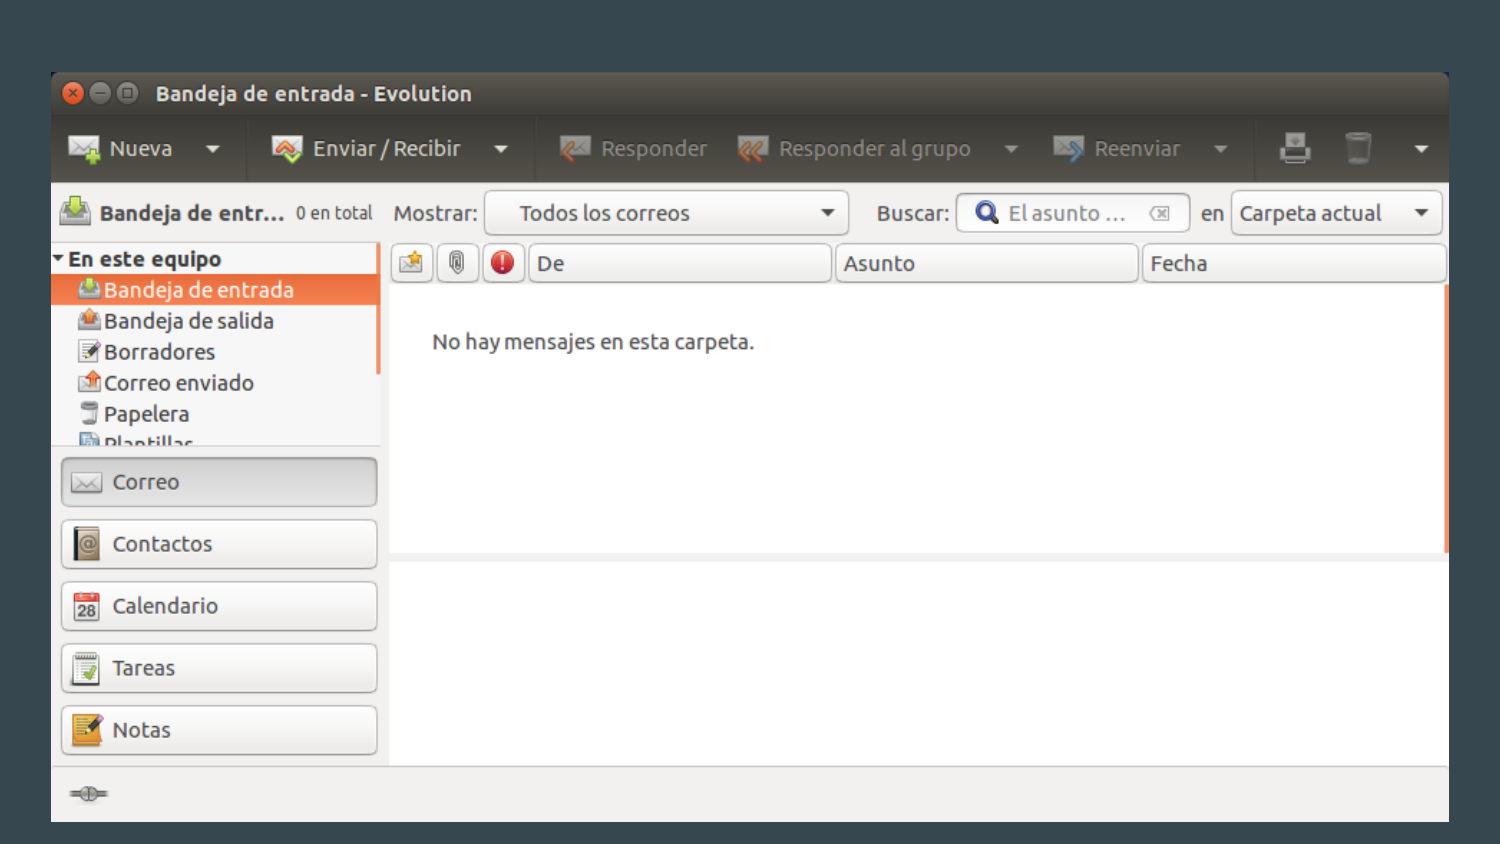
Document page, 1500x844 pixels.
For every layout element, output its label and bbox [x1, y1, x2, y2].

picture [51, 72, 1449, 822]
